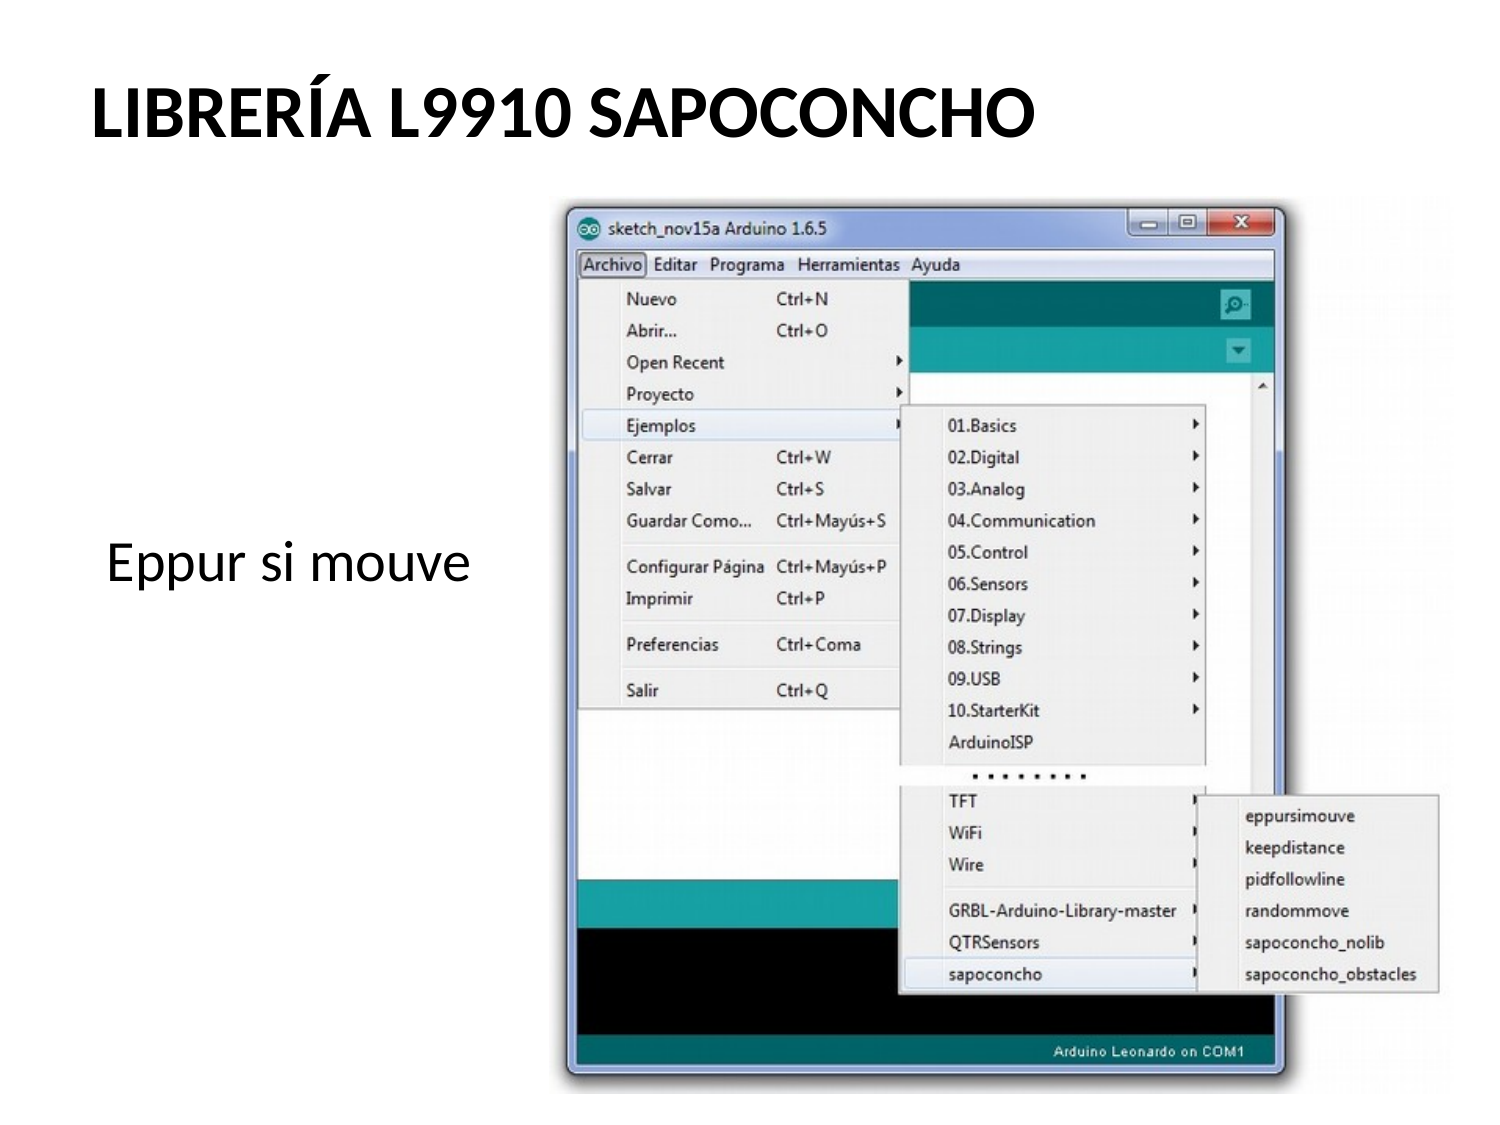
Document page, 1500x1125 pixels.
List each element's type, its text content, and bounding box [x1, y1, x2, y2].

picture [549, 196, 1454, 1094]
list LIBRERÍA L9910 SAPOCONCHO [76, 54, 1427, 161]
text_box Eppur si mouve [91, 515, 506, 602]
